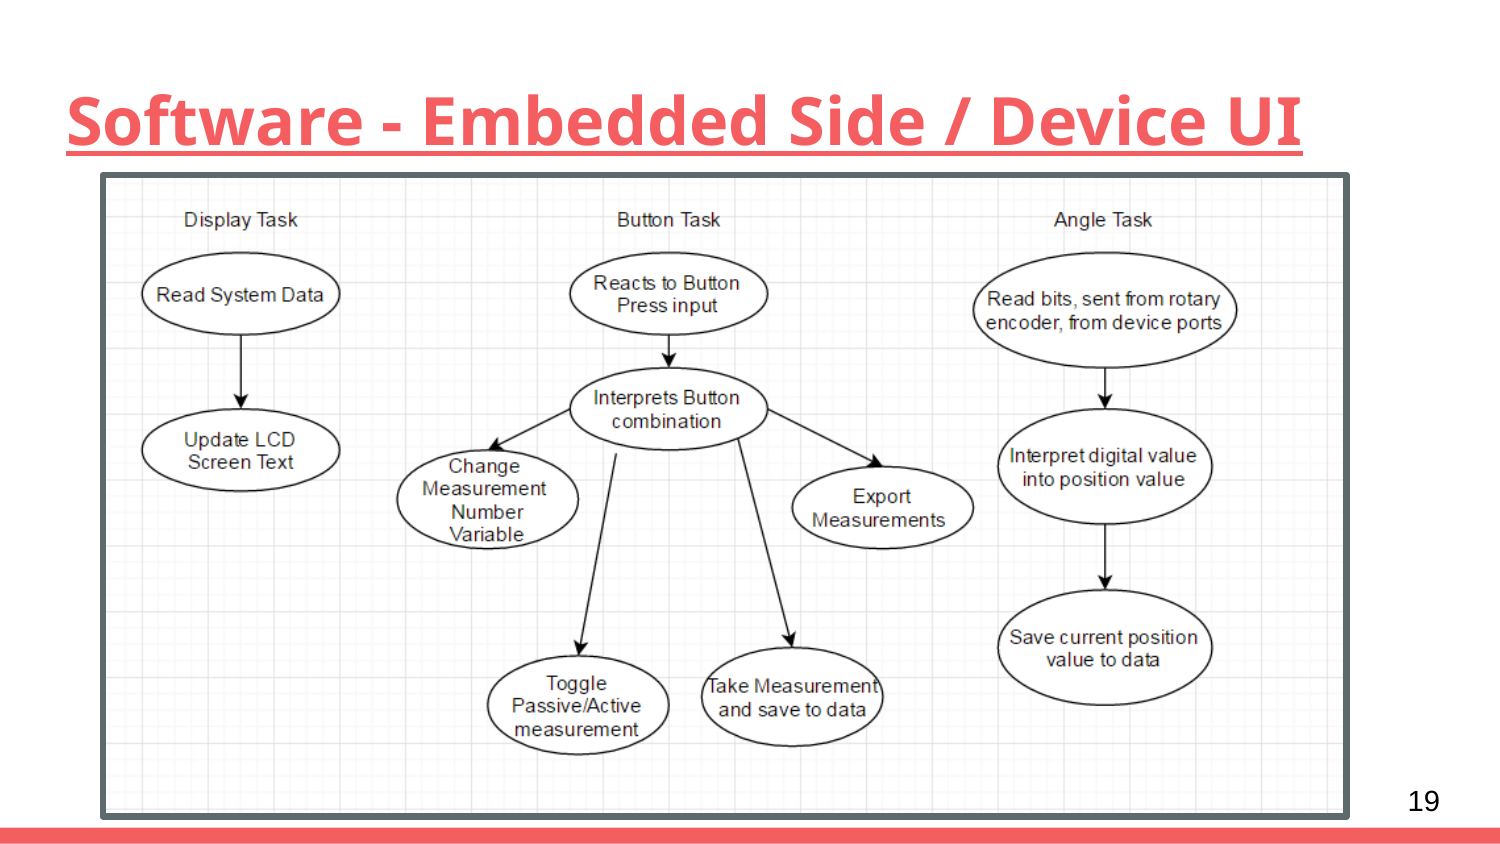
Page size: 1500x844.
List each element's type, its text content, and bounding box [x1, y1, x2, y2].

slide_number <number> [1392, 767, 1483, 833]
title Software - Embedded Side / Device UI [51, 64, 1449, 167]
picture [105, 178, 1344, 814]
